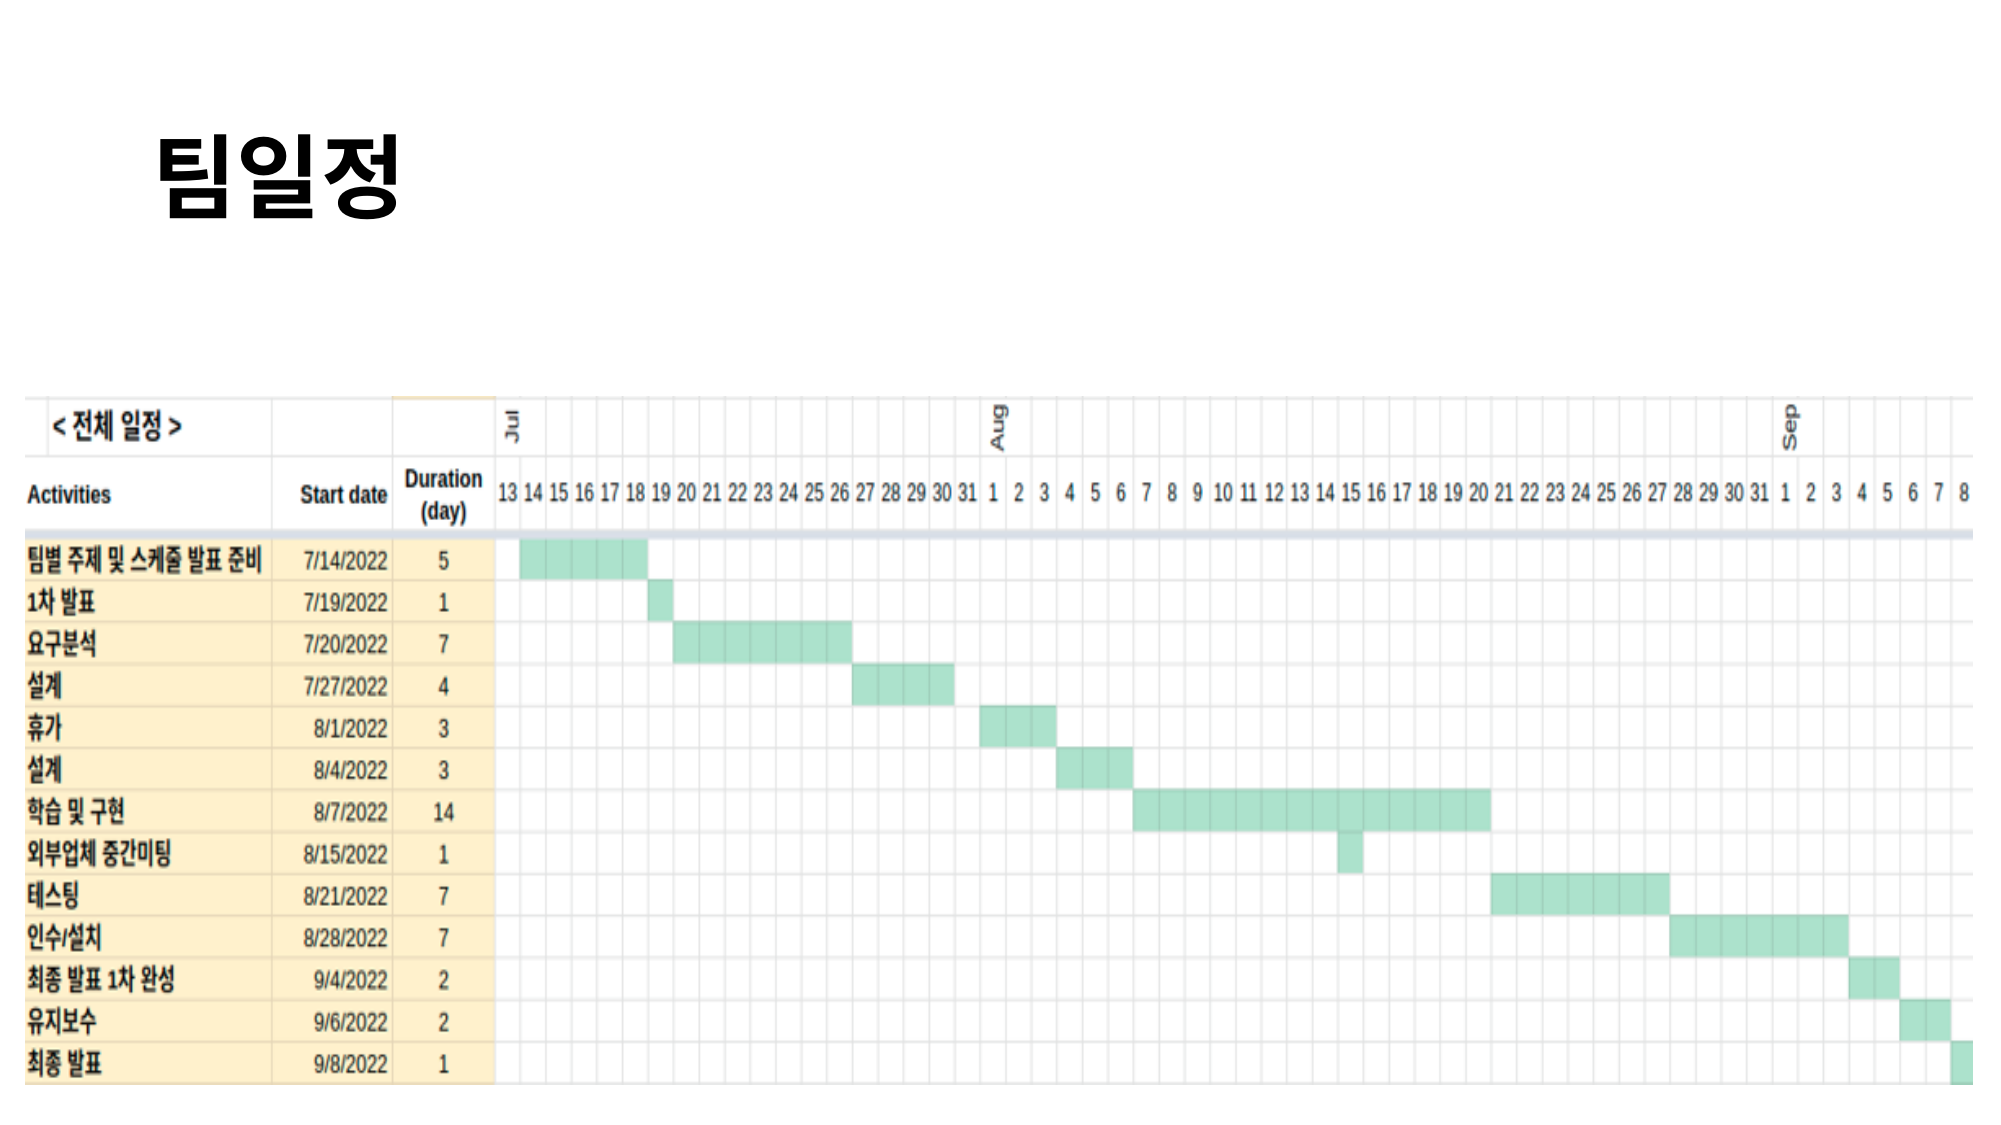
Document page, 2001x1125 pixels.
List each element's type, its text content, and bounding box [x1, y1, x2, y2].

text_box 팀일정 [137, 112, 663, 239]
picture [25, 396, 1973, 1086]
